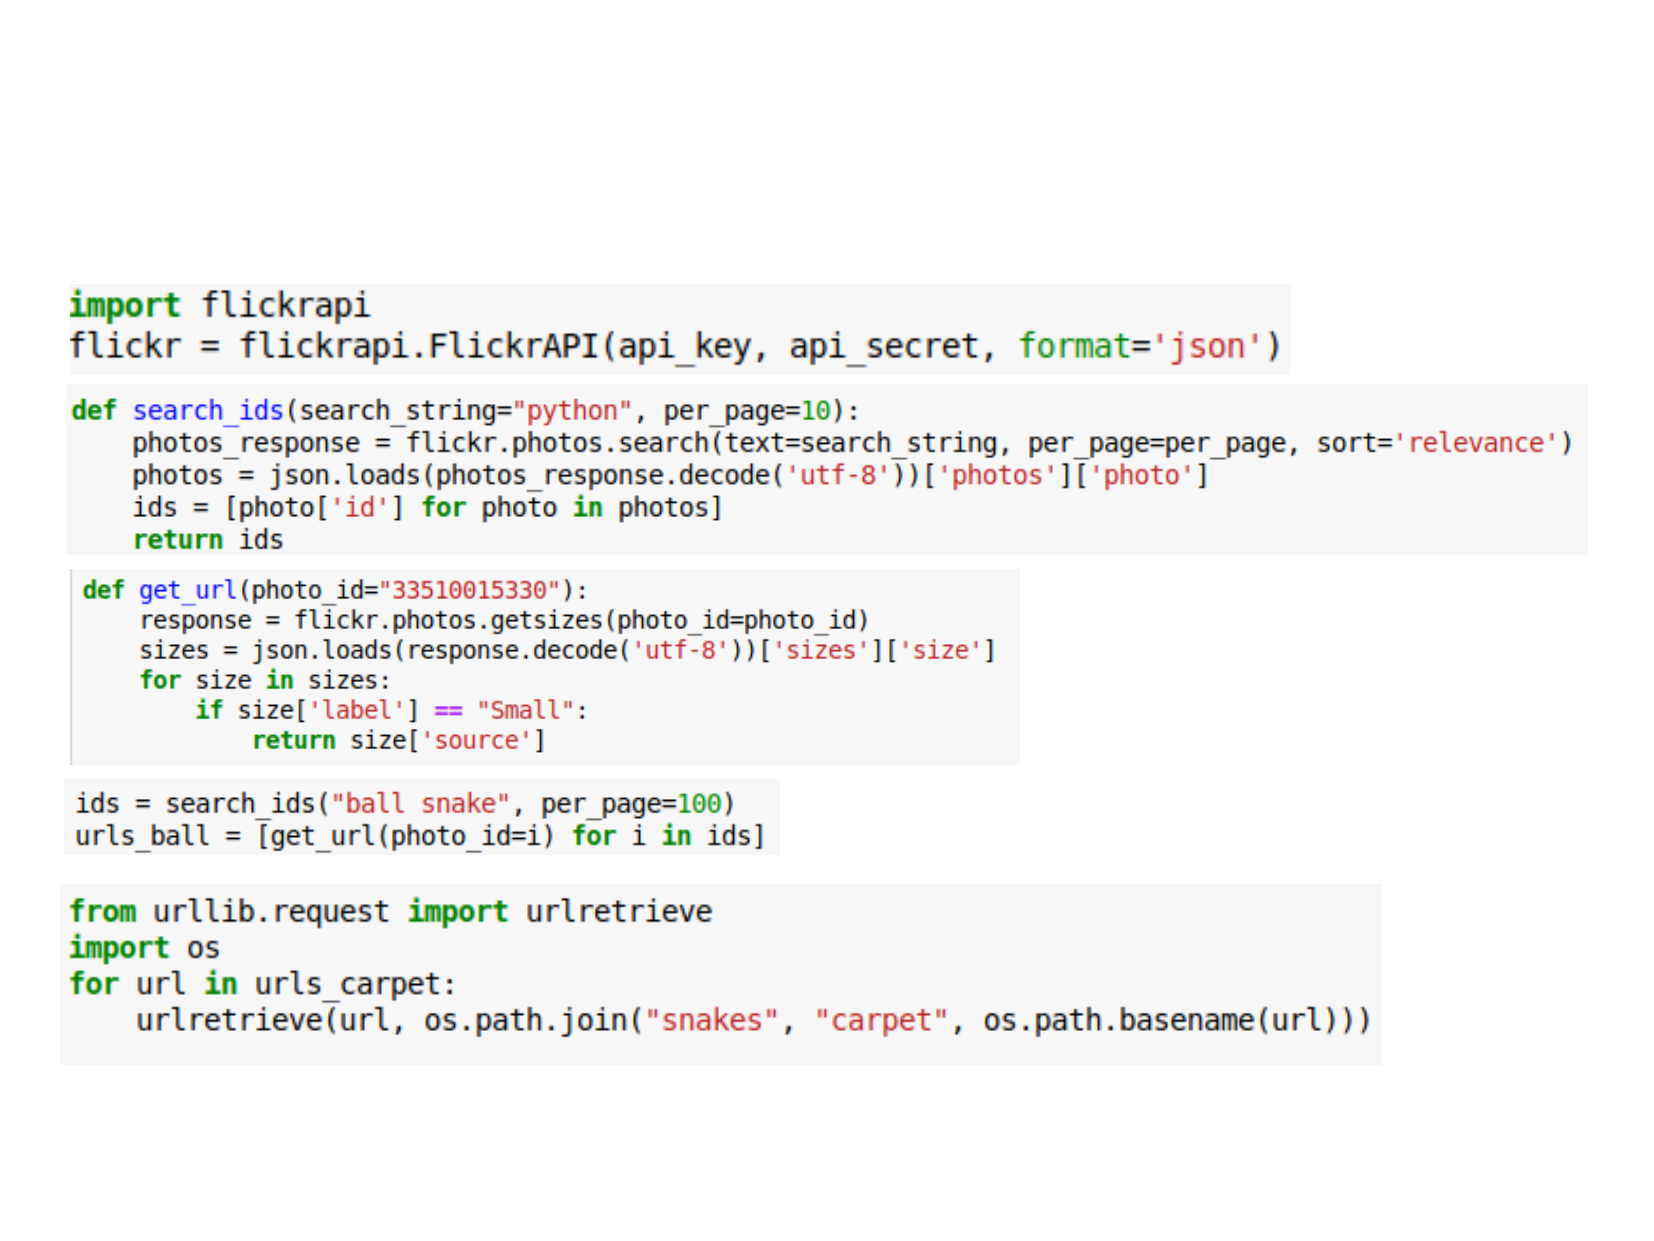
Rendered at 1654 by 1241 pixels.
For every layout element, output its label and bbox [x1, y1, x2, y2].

picture [64, 779, 780, 856]
picture [60, 569, 1020, 766]
picture [66, 384, 1588, 556]
picture [60, 884, 1382, 1066]
picture [70, 284, 1291, 376]
